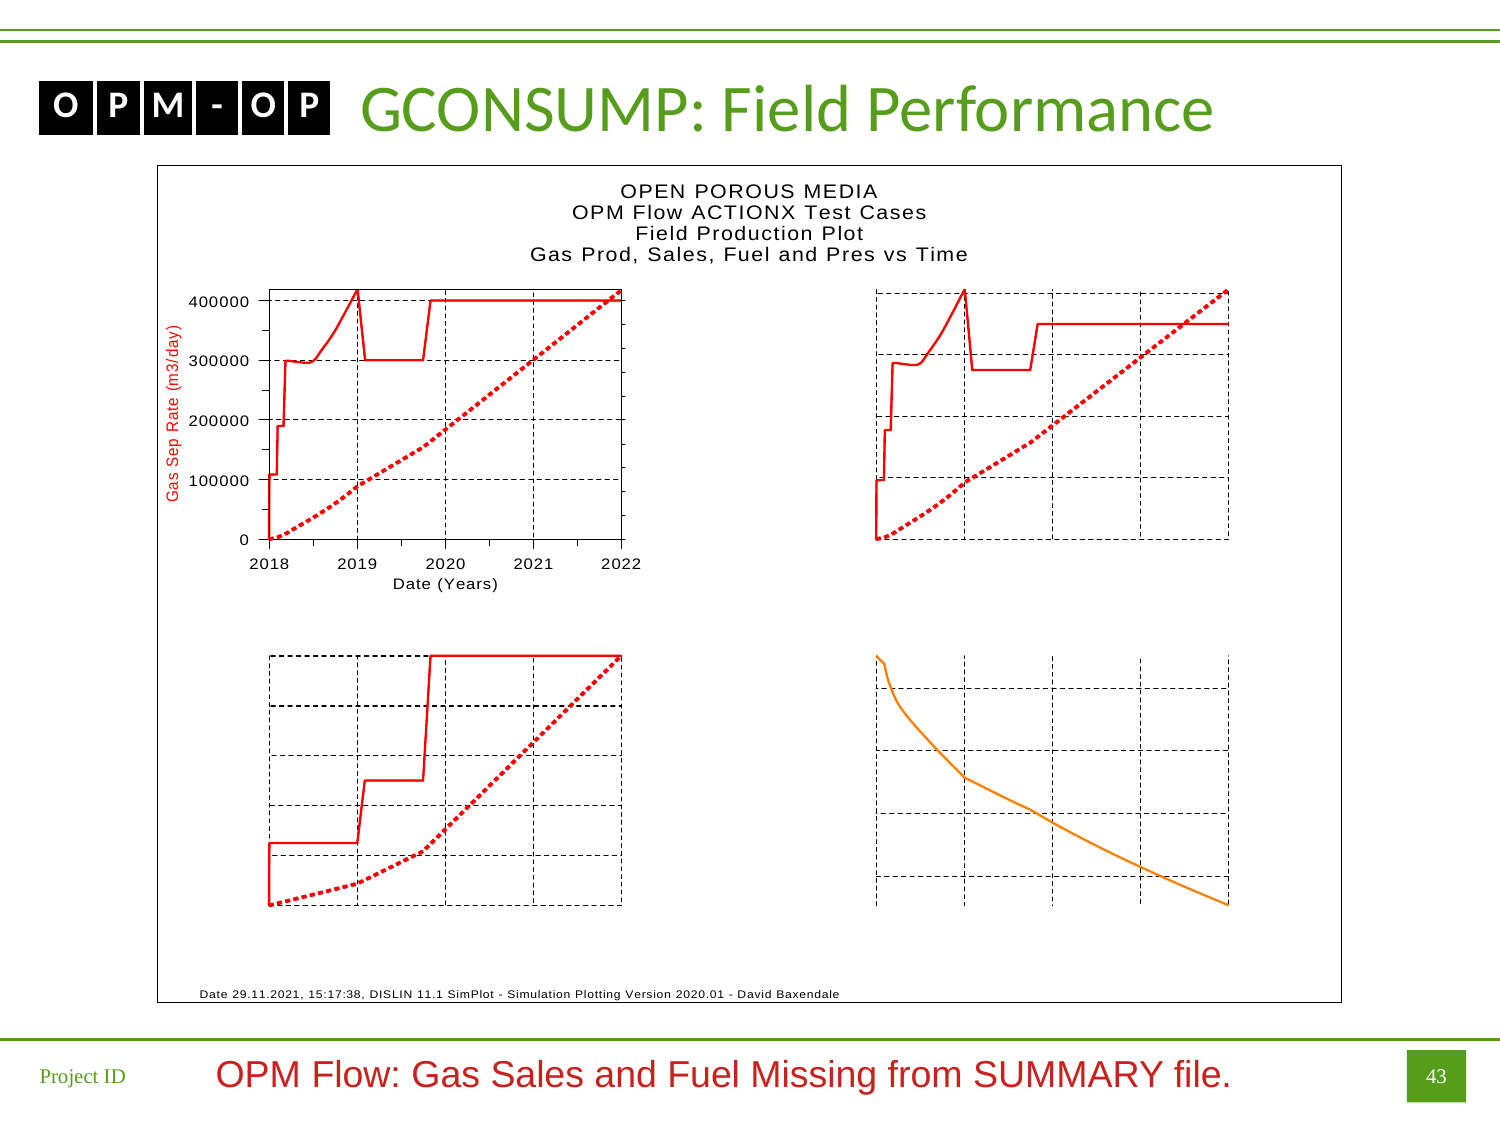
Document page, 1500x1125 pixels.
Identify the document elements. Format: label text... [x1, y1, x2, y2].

title GCONSUMP: Field Performance [360, 77, 1425, 153]
picture [157, 165, 1343, 1004]
text_box OPM Flow: Gas Sales and Fuel Missing from SUMMARY file. [200, 1046, 1335, 1110]
